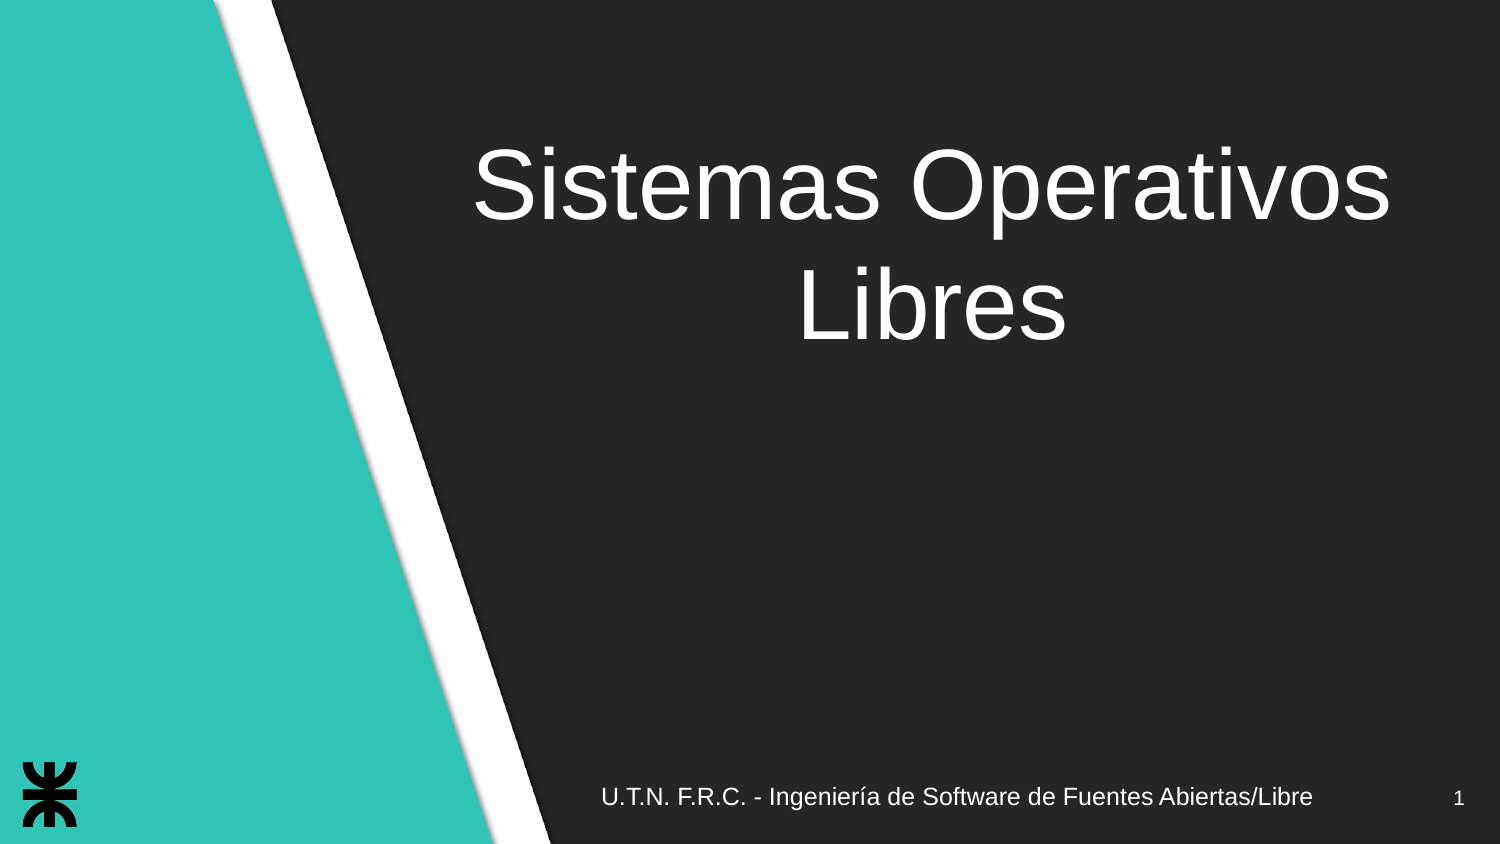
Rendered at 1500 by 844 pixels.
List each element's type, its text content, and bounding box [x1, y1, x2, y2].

title U.T.N. F.R.C. - Ingeniería de Software de Fuentes Abiertas/Libre [462, 748, 1454, 843]
picture [0, 0, 1500, 844]
slide_number <number> [1454, 764, 1480, 830]
title Sistemas Operativos Libres [444, 53, 1421, 375]
